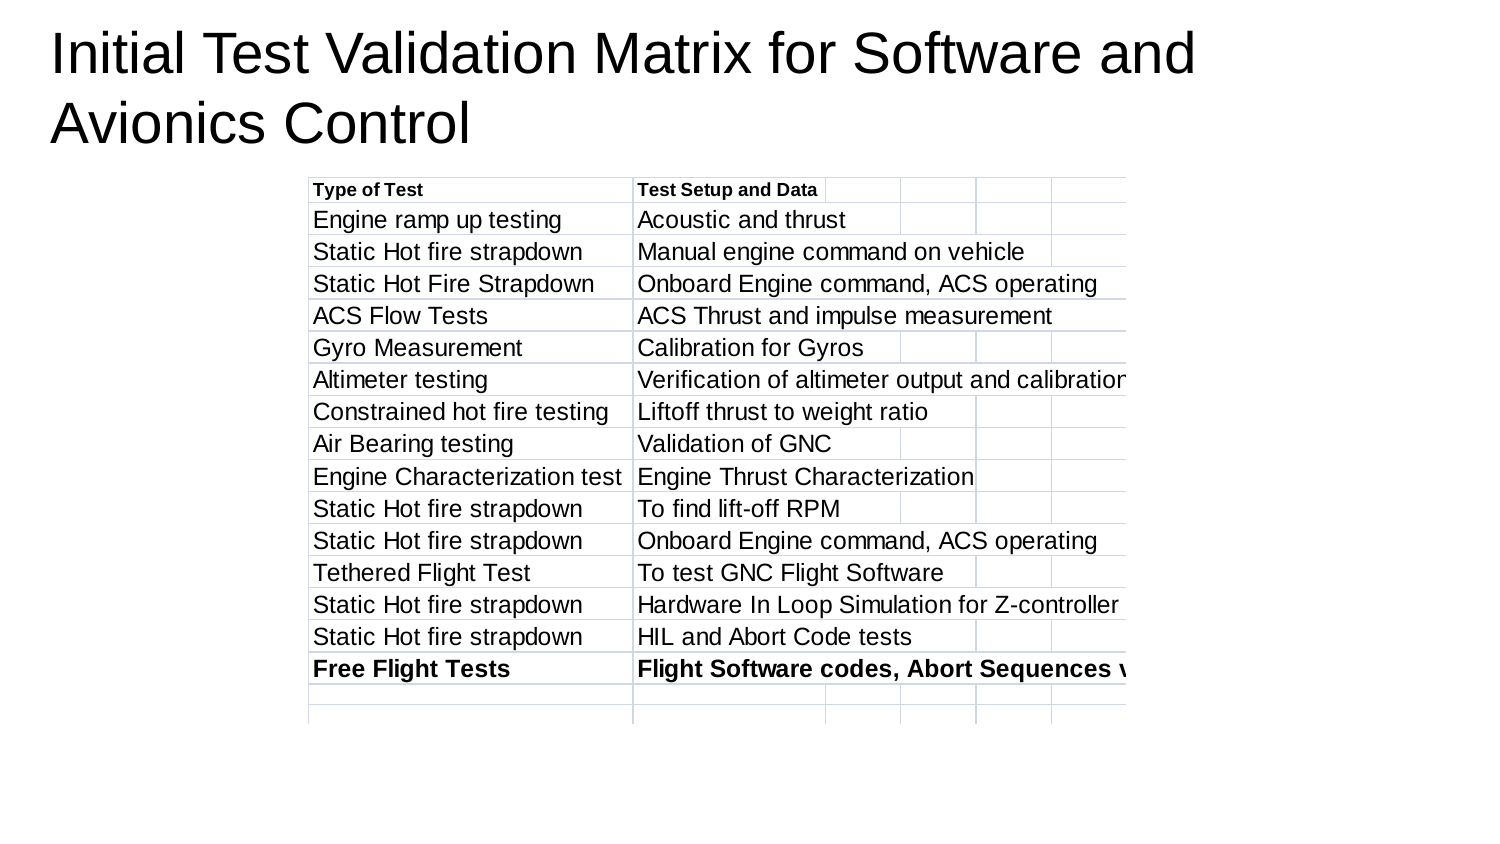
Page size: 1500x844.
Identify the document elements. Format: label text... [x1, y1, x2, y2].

title Initial Test Validation Matrix for Software and Avionics Control [35, 0, 1434, 94]
picture [308, 177, 1128, 726]
chart [308, 178, 1129, 727]
